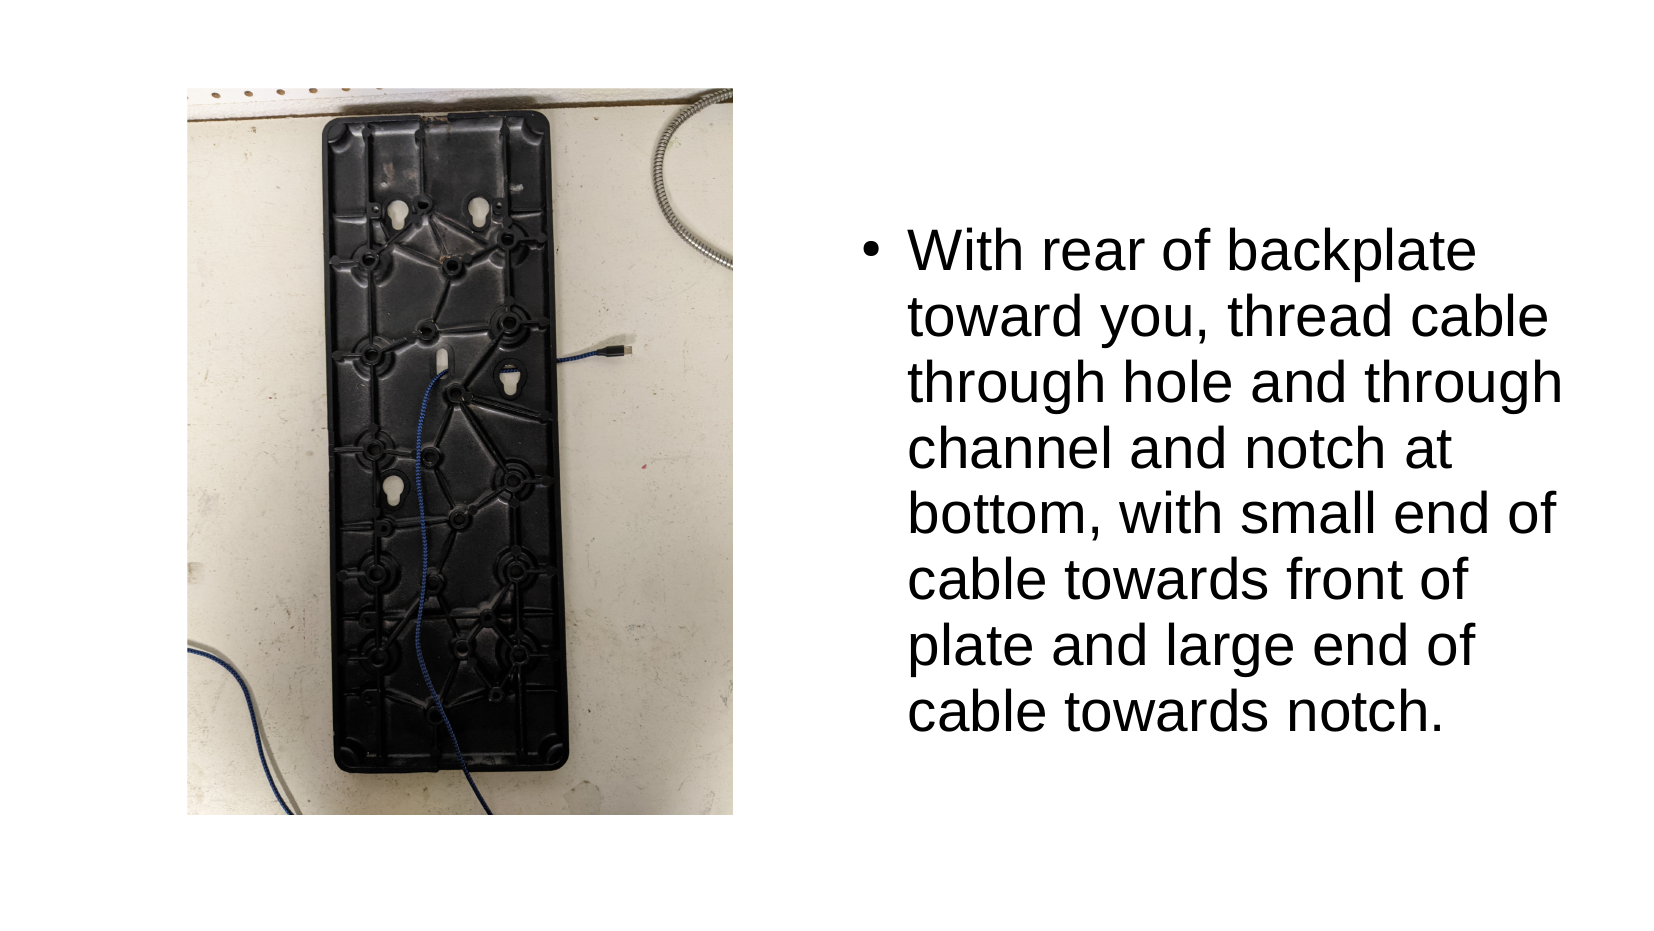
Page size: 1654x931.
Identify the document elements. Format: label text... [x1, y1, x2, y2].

picture [187, 88, 733, 815]
list With rear of backplate toward you, thread cable through hole and through channel and notch at bottom, with small end of cable towards front of plate and large end of cable towards notch. [845, 217, 1572, 758]
